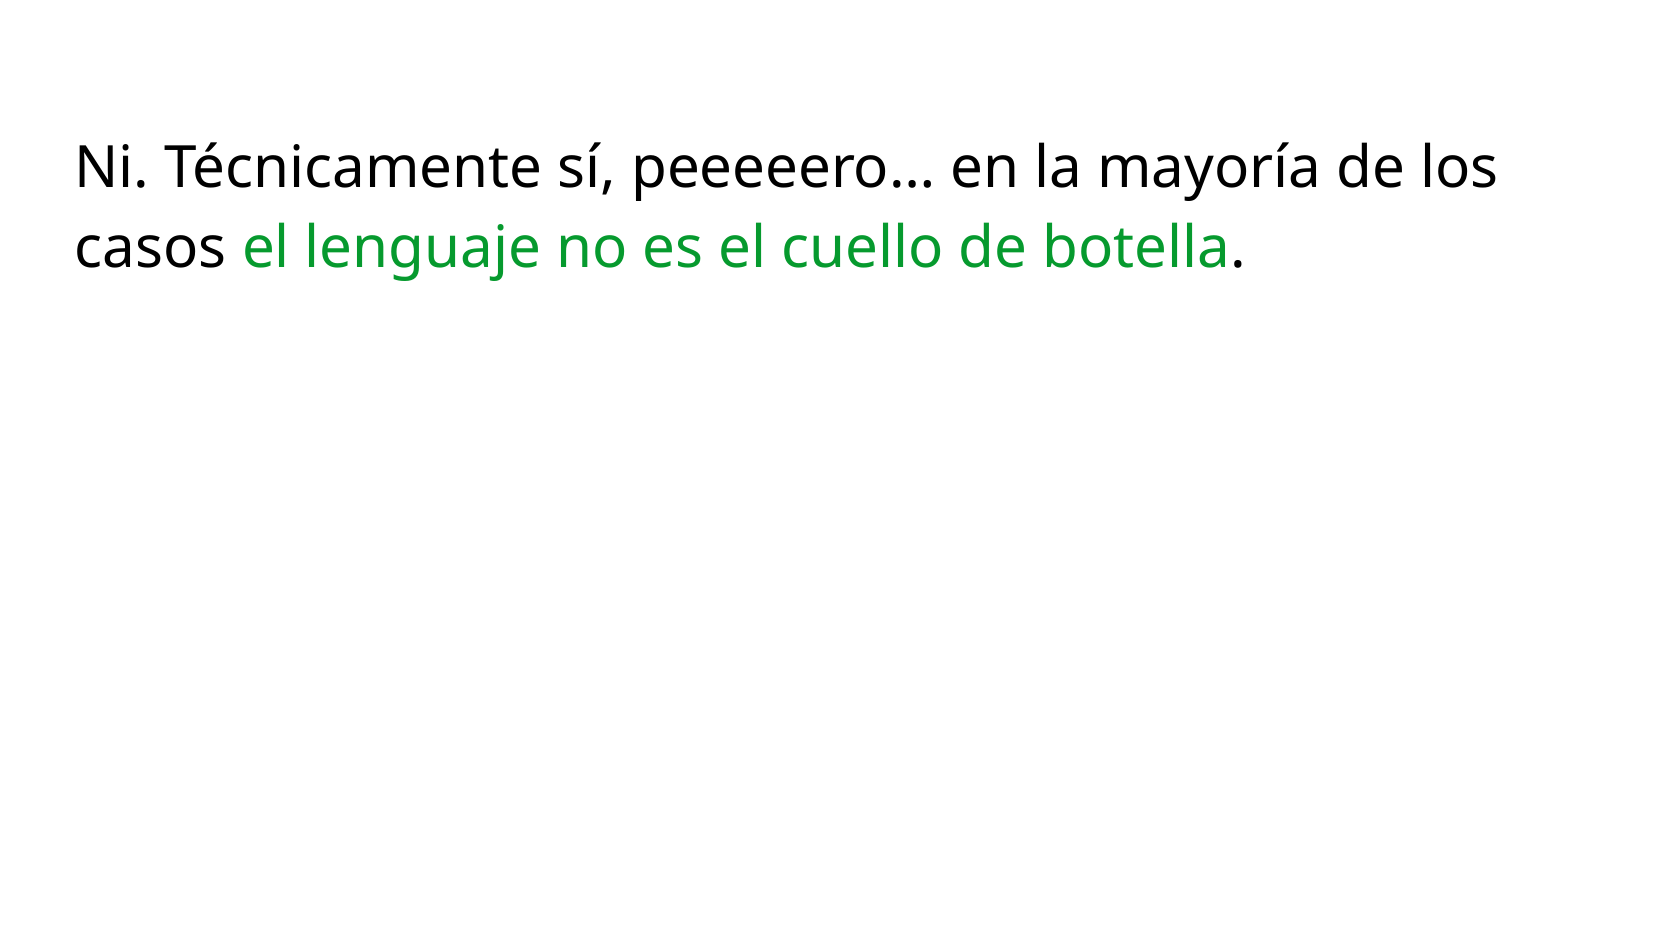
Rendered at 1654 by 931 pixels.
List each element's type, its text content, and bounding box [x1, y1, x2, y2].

text_box Ni. Técnicamente sí, peeeeero… en la mayoría de los casos el lenguaje no es el cuello de botella. [60, 118, 1606, 794]
